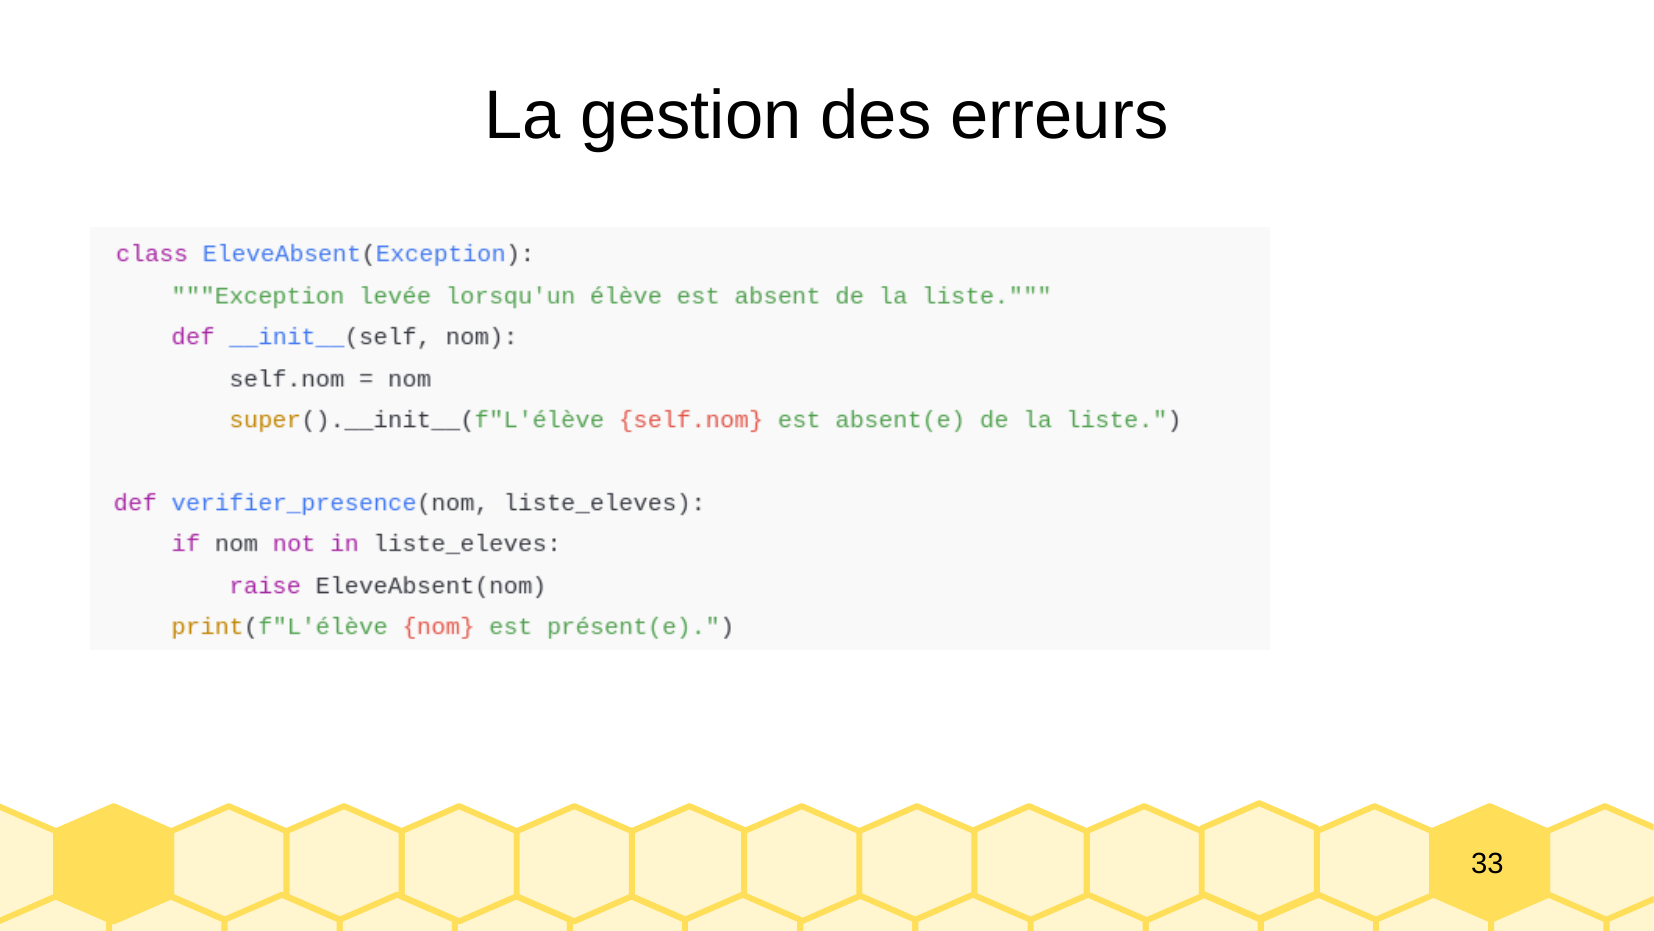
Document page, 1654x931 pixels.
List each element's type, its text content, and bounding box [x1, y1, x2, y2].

title La gestion des erreurs [82, 37, 1571, 193]
picture [90, 227, 1270, 650]
